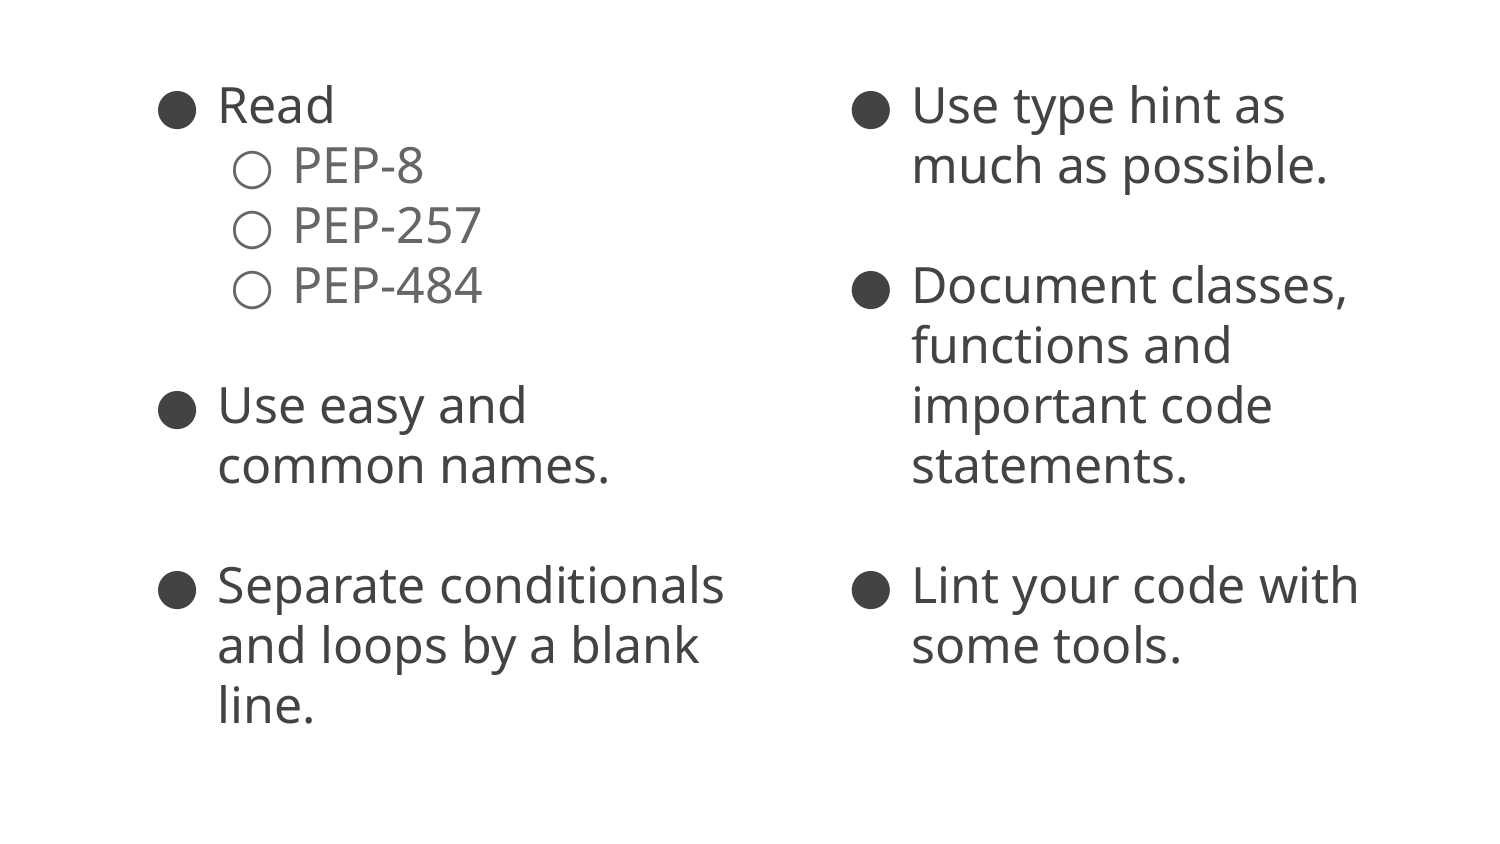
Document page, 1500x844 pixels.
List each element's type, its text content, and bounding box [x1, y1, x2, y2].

text_box Read PEP-8 PEP-257 PEP-484 Use easy and common names. Separate conditionals and loops by a blank line. [127, 58, 750, 798]
text_box Use type hint as much as possible. Document classes, functions and important code statements. Lint your code with some tools. [821, 58, 1444, 798]
